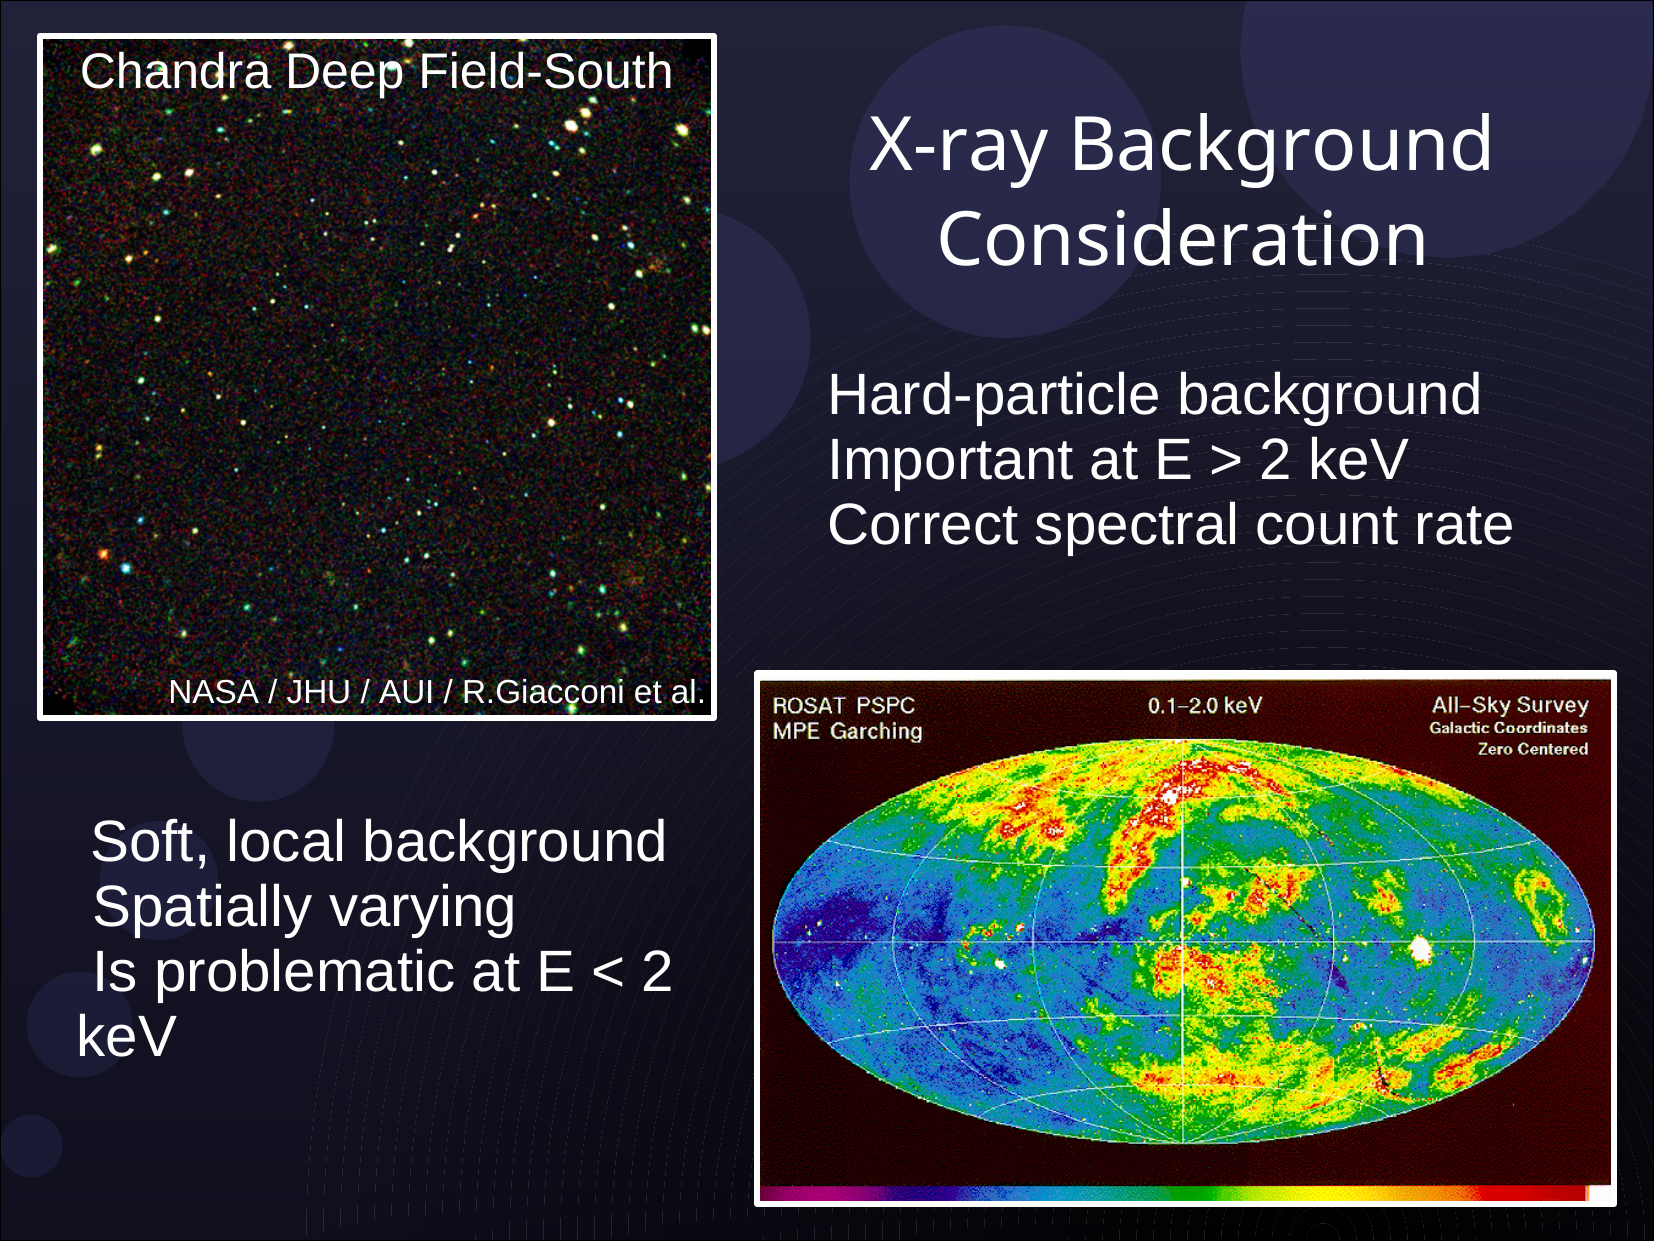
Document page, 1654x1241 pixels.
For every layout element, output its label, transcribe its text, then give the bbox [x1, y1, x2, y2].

text_box X-ray Background Consideration [789, 94, 1577, 320]
text_box Chandra Deep Field-South [76, 40, 666, 103]
picture [760, 676, 1611, 1202]
text_box Hard-particle background Important at E > 2 keV Correct spectral count rate [808, 359, 1559, 660]
text_box Soft, local background Spatially varying Is problematic at E < 2 keV [73, 805, 711, 1072]
picture [42, 38, 711, 715]
text_box NASA / JHU / AUI / R.Giacconi et al. [165, 670, 710, 714]
